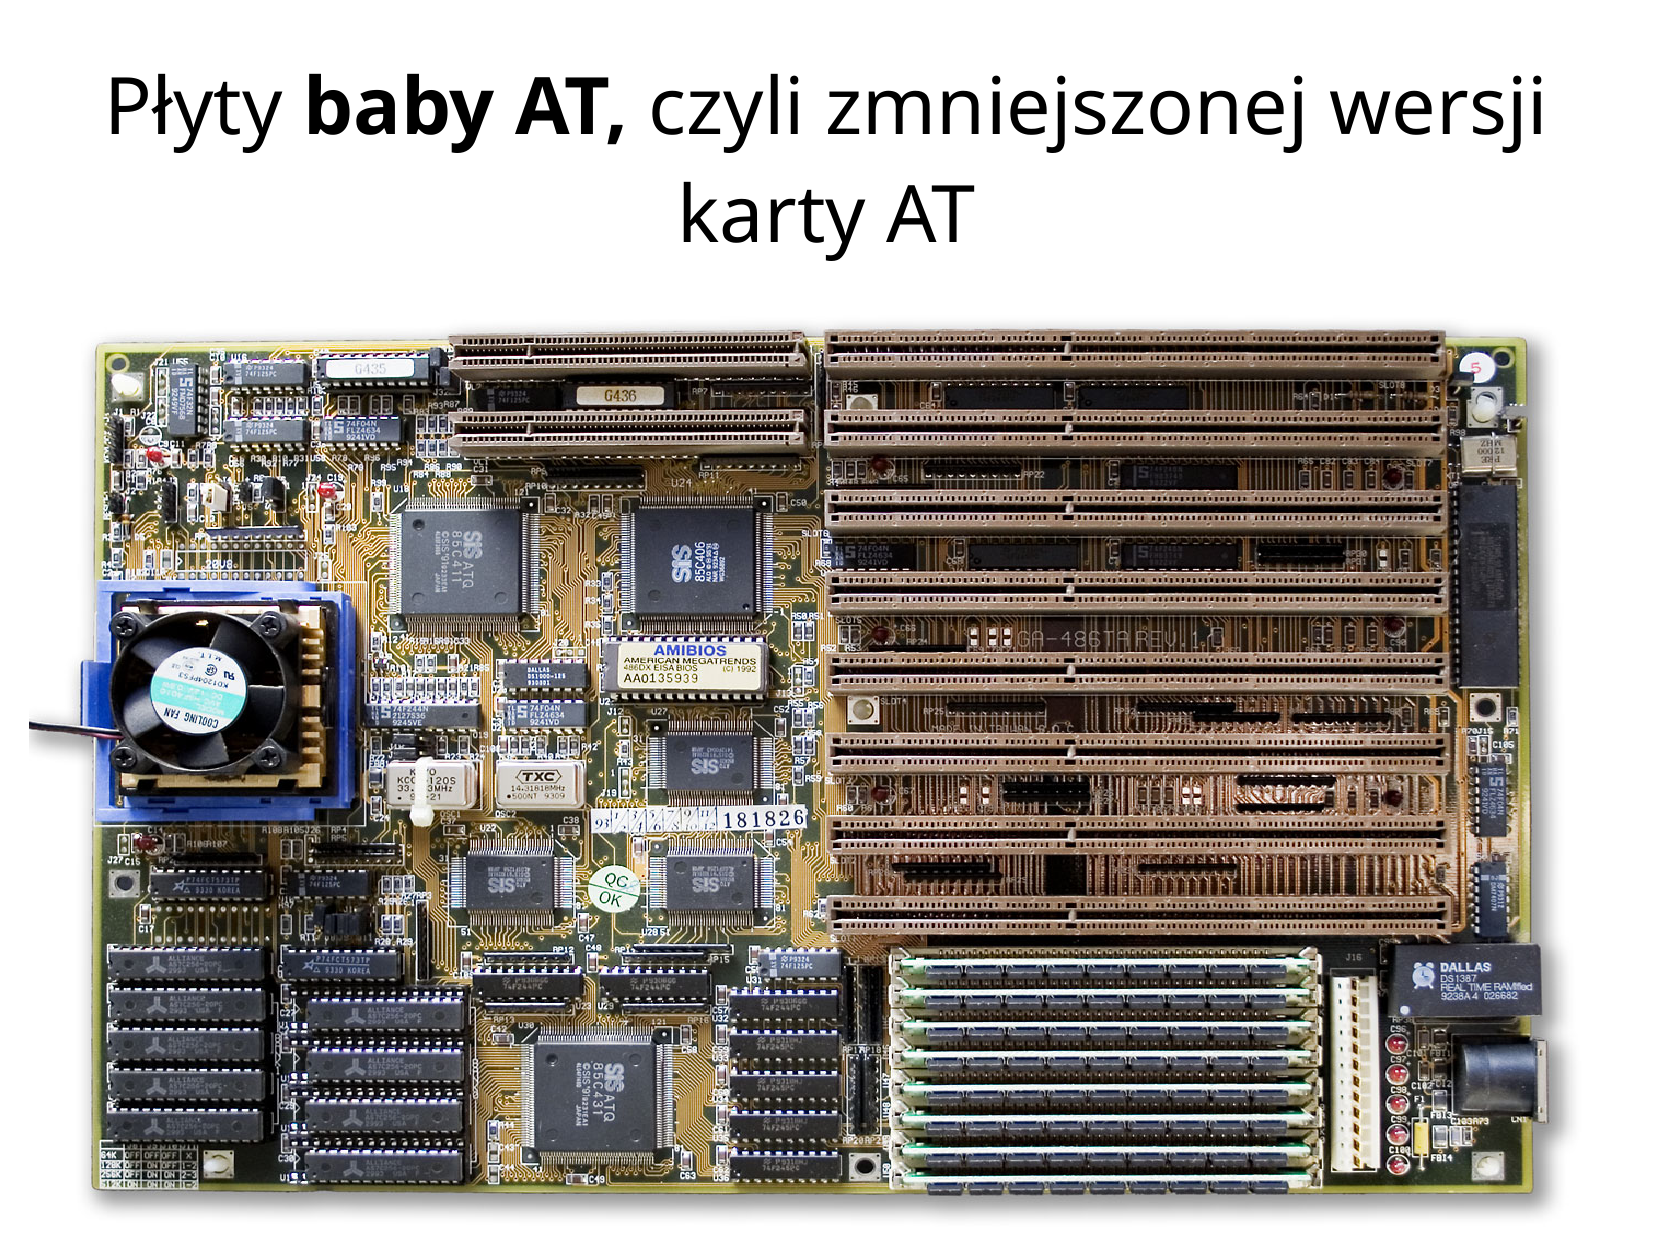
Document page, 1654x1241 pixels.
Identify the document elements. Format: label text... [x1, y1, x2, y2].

picture [29, 295, 1595, 1241]
subtitle Płyty baby AT, czyli zmniejszonej wersji karty AT [82, 49, 1571, 295]
